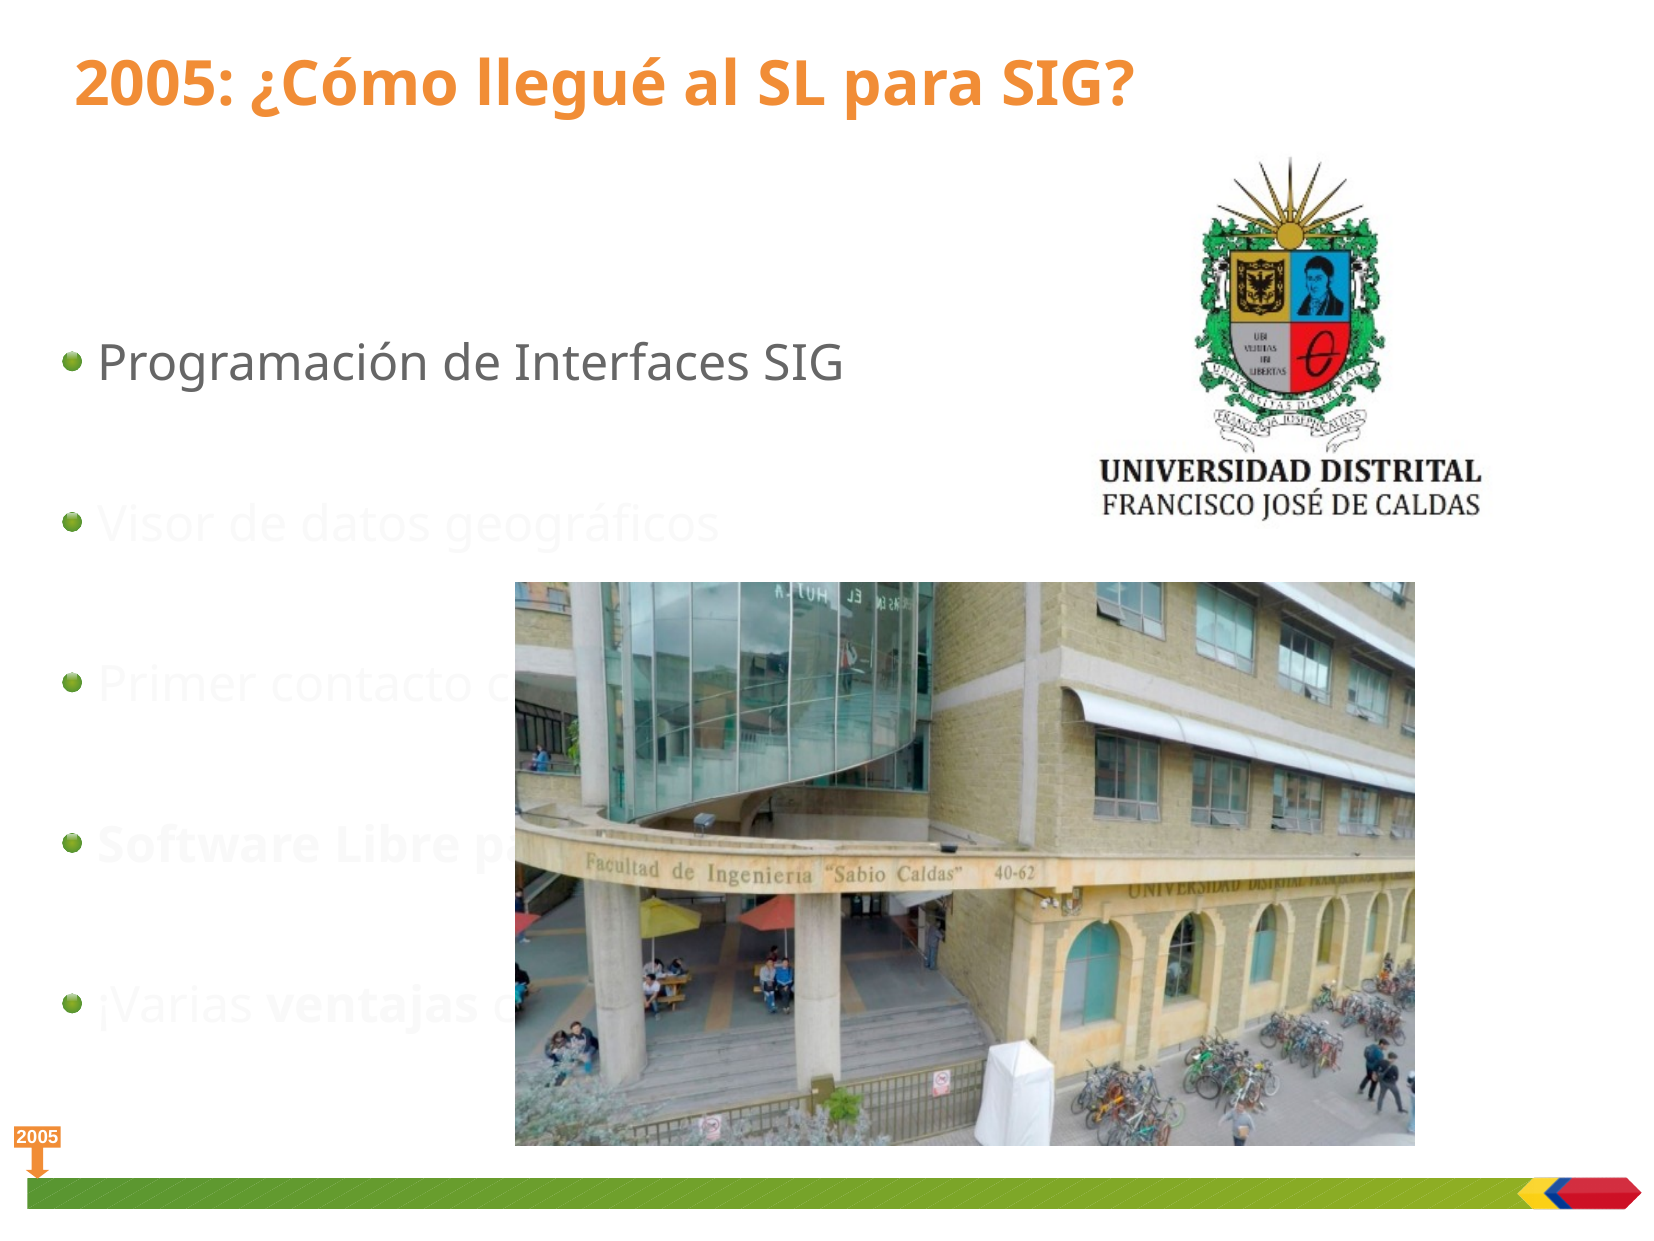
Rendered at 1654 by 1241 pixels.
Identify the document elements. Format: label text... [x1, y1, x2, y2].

picture [515, 582, 1415, 1147]
text_box [27, 1178, 1532, 1209]
title 2005: ¿Cómo llegué al SL para SIG? [74, 45, 1583, 118]
text_box Programación de Interfaces SIG Visor de datos geográficos Primer contacto con Software Privativo Software Libre para SIG: MapWinGIS ¡Varias ventajas comparativas! [46, 159, 1605, 996]
picture [1042, 140, 1511, 529]
text_box 2005 [14, 1126, 61, 1179]
picture [1517, 1131, 1642, 1241]
